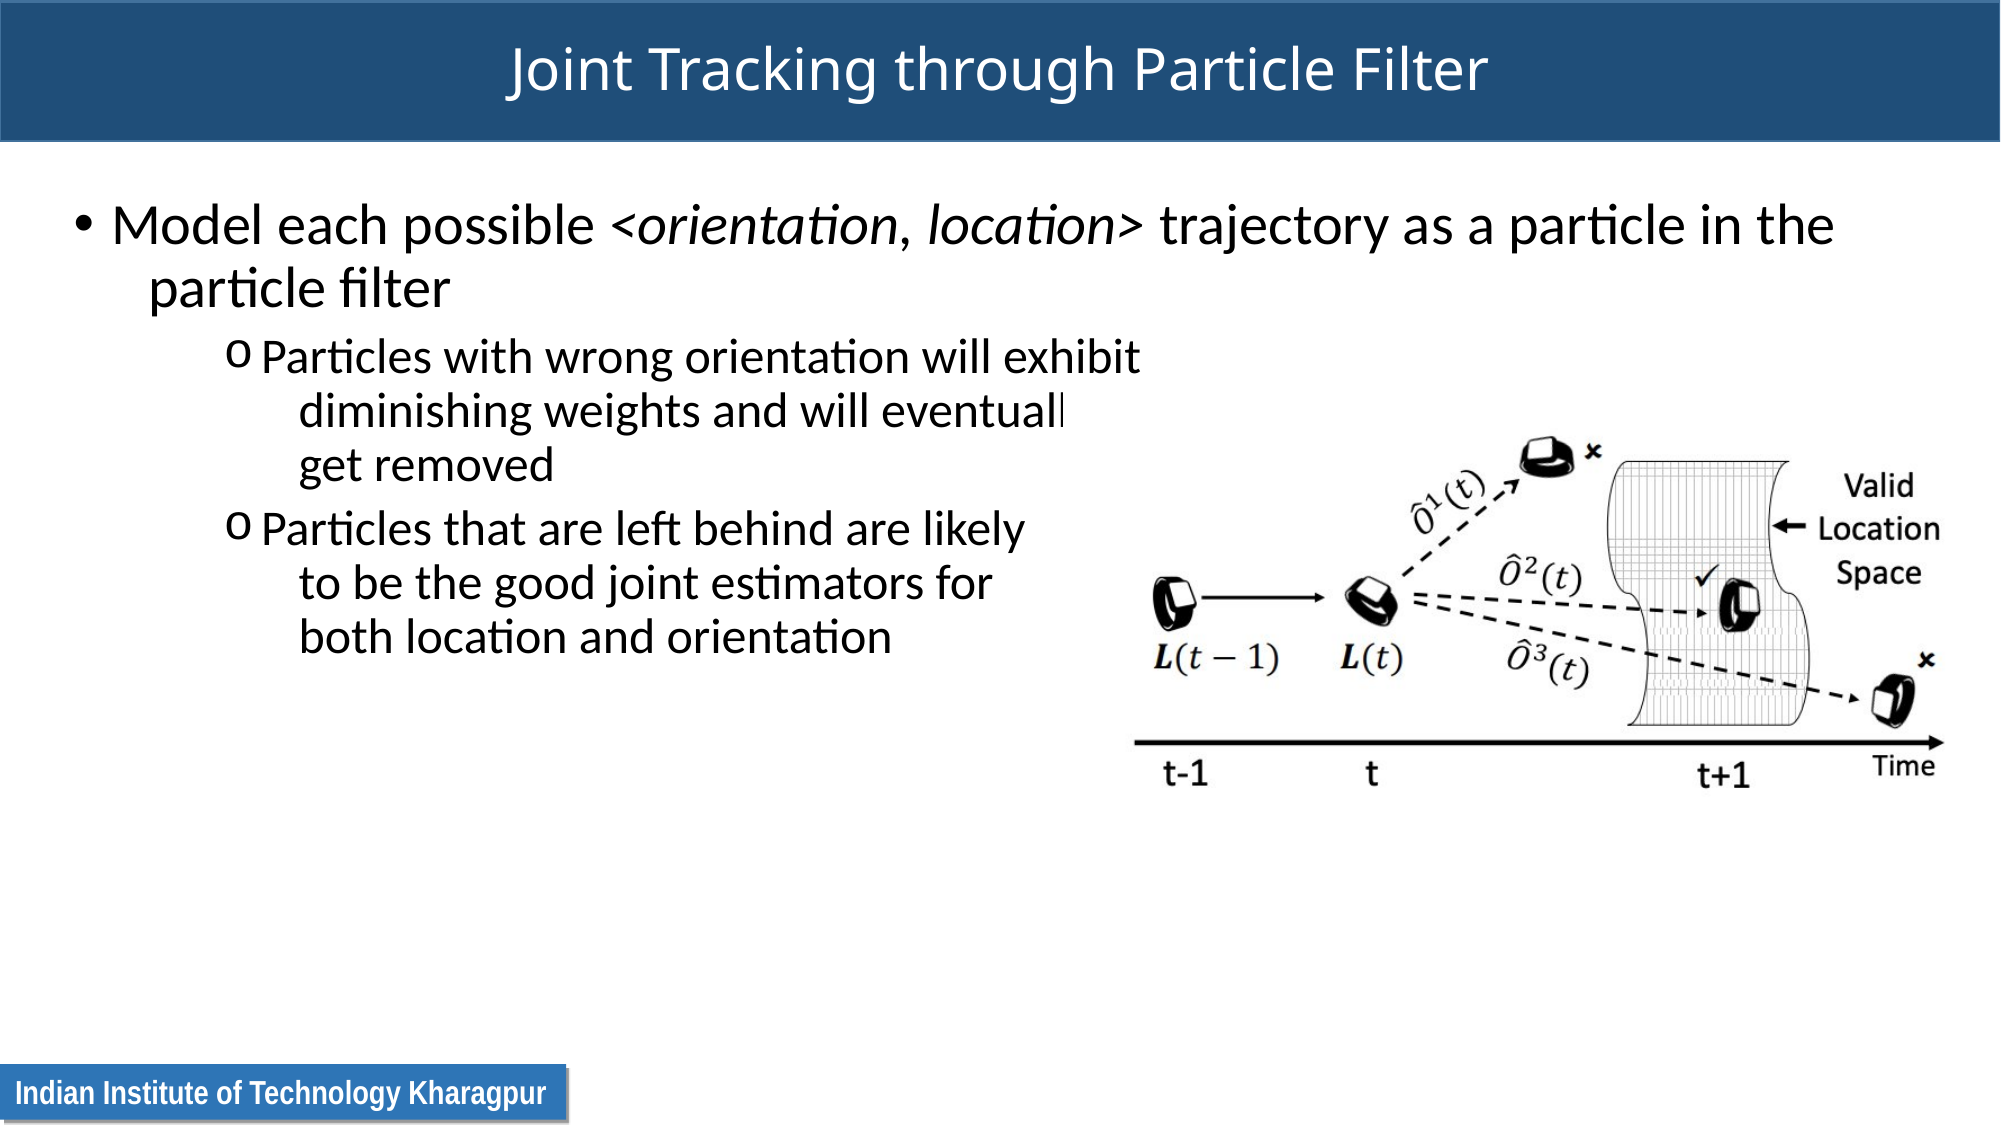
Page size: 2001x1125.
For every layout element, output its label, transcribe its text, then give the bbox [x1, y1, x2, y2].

picture [1063, 382, 1985, 824]
title Joint Tracking through Particle Filter [0, 1, 2000, 141]
list Model each possible <orientation, location> trajectory as a particle in the particle filter Particles with wrong orientation will exhibit diminishing weights and will eventually get removed Particles that are left behind are likely to be the good joint estimators for both location and orientation [58, 186, 1954, 1065]
